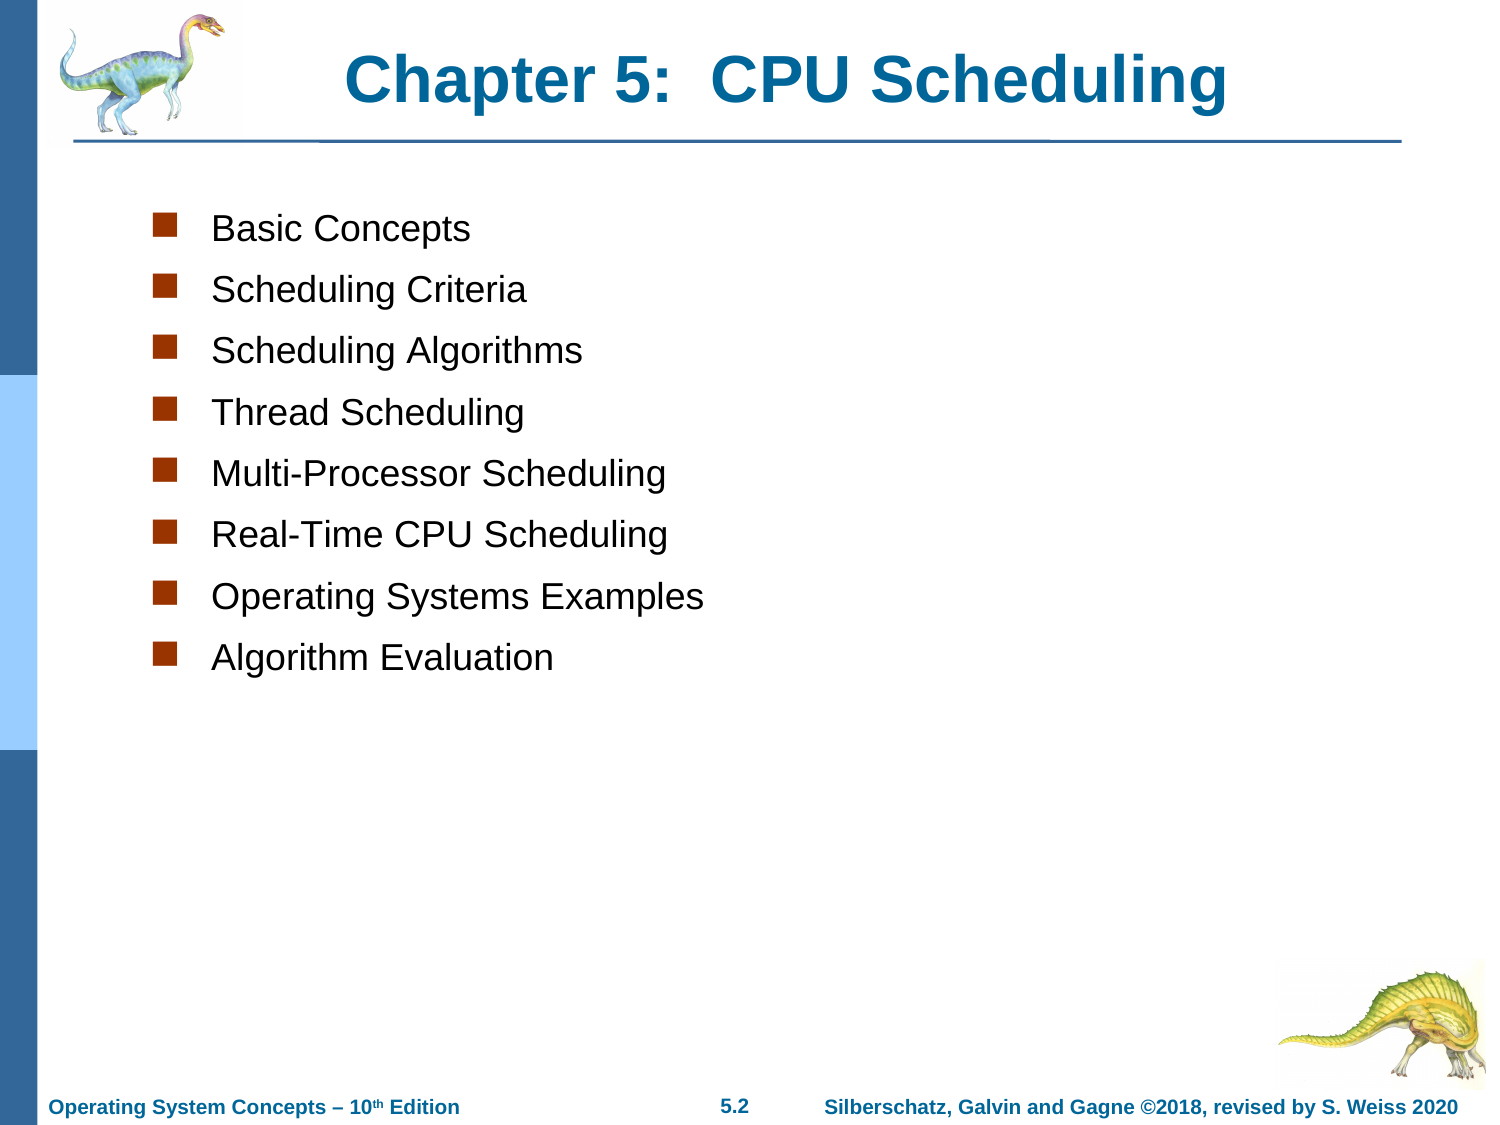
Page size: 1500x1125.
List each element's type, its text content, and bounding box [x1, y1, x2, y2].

picture [46, 0, 243, 149]
text_box Basic Concepts Scheduling Criteria Scheduling Algorithms Thread Scheduling Multi-Processor Scheduling Real-Time CPU Scheduling Operating Systems Examples Algorithm Evaluation [140, 196, 1345, 816]
picture [1141, 1099, 1149, 1104]
text_box Chapter 5: CPU Scheduling [150, 28, 1426, 124]
picture [1275, 959, 1486, 1090]
